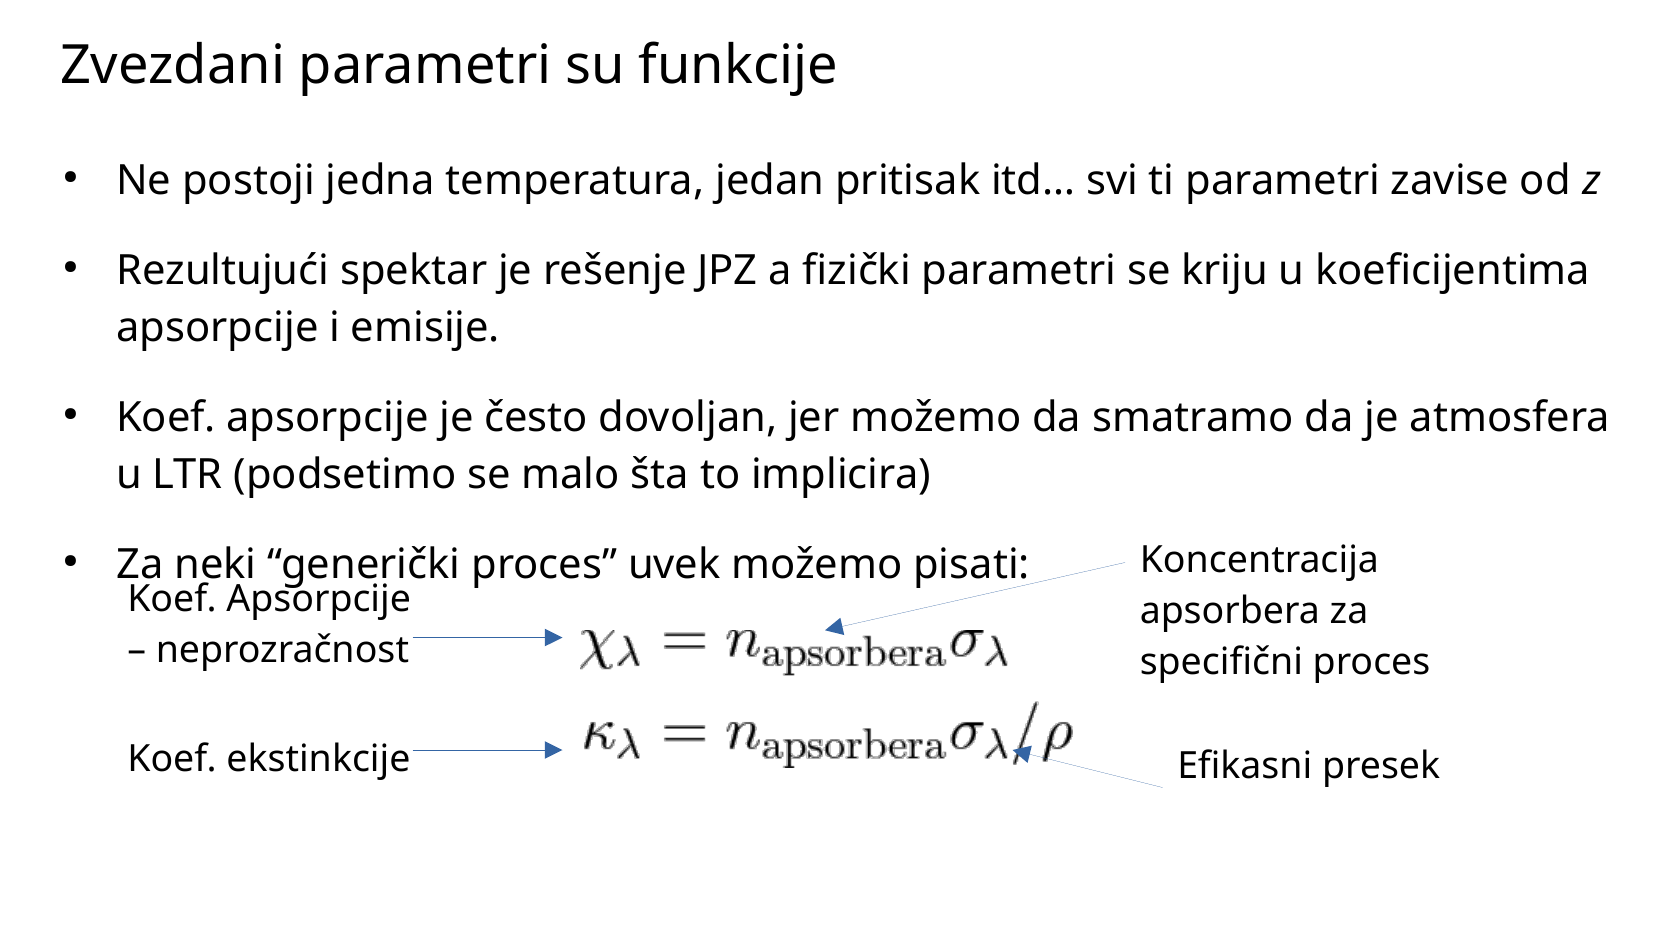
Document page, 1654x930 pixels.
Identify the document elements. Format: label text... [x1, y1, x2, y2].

text_box Koef. ekstinkcije [112, 723, 451, 788]
text_box Efikasni presek [1162, 730, 1501, 795]
text_box Koncentracija apsorbera za specifični proces [1125, 525, 1463, 674]
picture [580, 630, 1073, 768]
list Ne postoji jedna temperatura, jedan pritisak itd… svi ti parametri zavise od z Rezultujući spektar je rešenje JPZ a fizički parametri se kriju u koeficijentima apsorpcije i emisije. Koef. apsorpcije je često dovoljan, jer možemo da smatramo da je atmosfera u LTR (podsetimo se malo šta to implicira) Za neki “generički proces” uvek možemo pisati: [45, 149, 1635, 880]
title Zvezdani parametri su funkcije [59, 13, 1648, 113]
text_box Koef. Apsorpcije – neprozračnost [112, 564, 451, 713]
